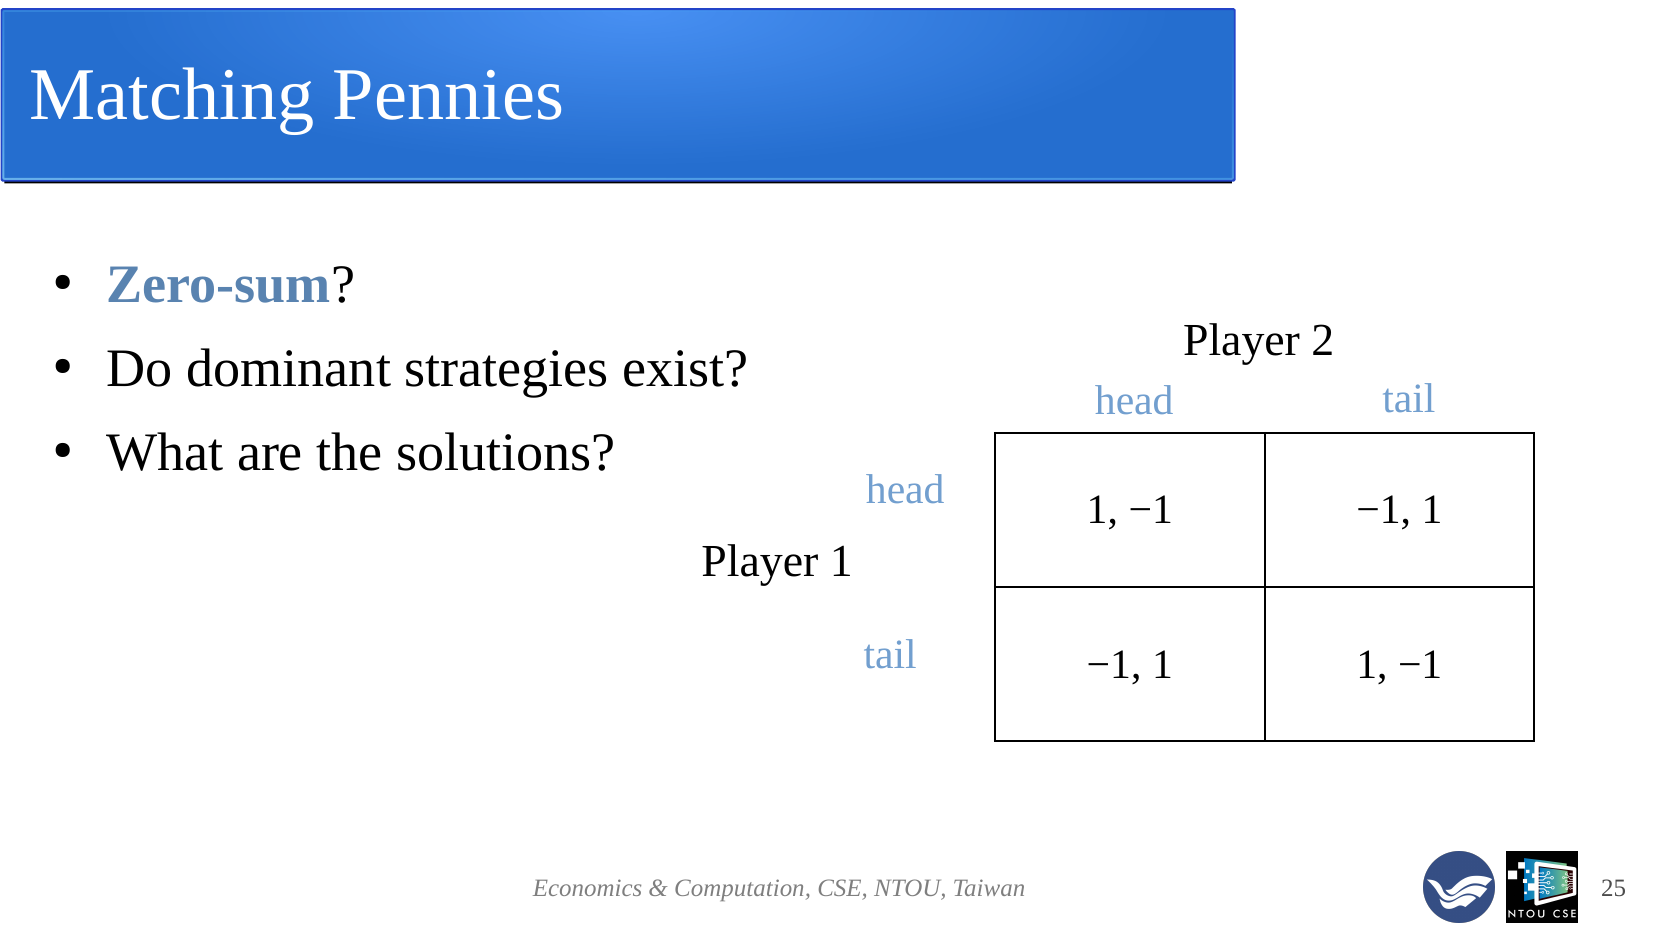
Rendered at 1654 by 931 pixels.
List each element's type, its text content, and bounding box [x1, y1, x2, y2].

table_header 1, −1 [996, 434, 1264, 586]
text_box head [1045, 369, 1224, 436]
table_header −1, 1 [1266, 434, 1533, 586]
text_box Player 1 [673, 528, 881, 614]
list Zero-sum? Do dominant strategies exist? What are the solutions? [35, 253, 819, 794]
text_box tail [1304, 367, 1514, 433]
table_cell 1, −1 [1266, 588, 1533, 740]
text_box tail [785, 624, 995, 689]
picture [1506, 851, 1578, 923]
text_box Player 2 [1146, 307, 1372, 374]
picture [1423, 851, 1495, 923]
title Matching Pennies [29, 17, 1138, 172]
text_box head [816, 458, 995, 525]
table_cell −1, 1 [996, 588, 1264, 740]
